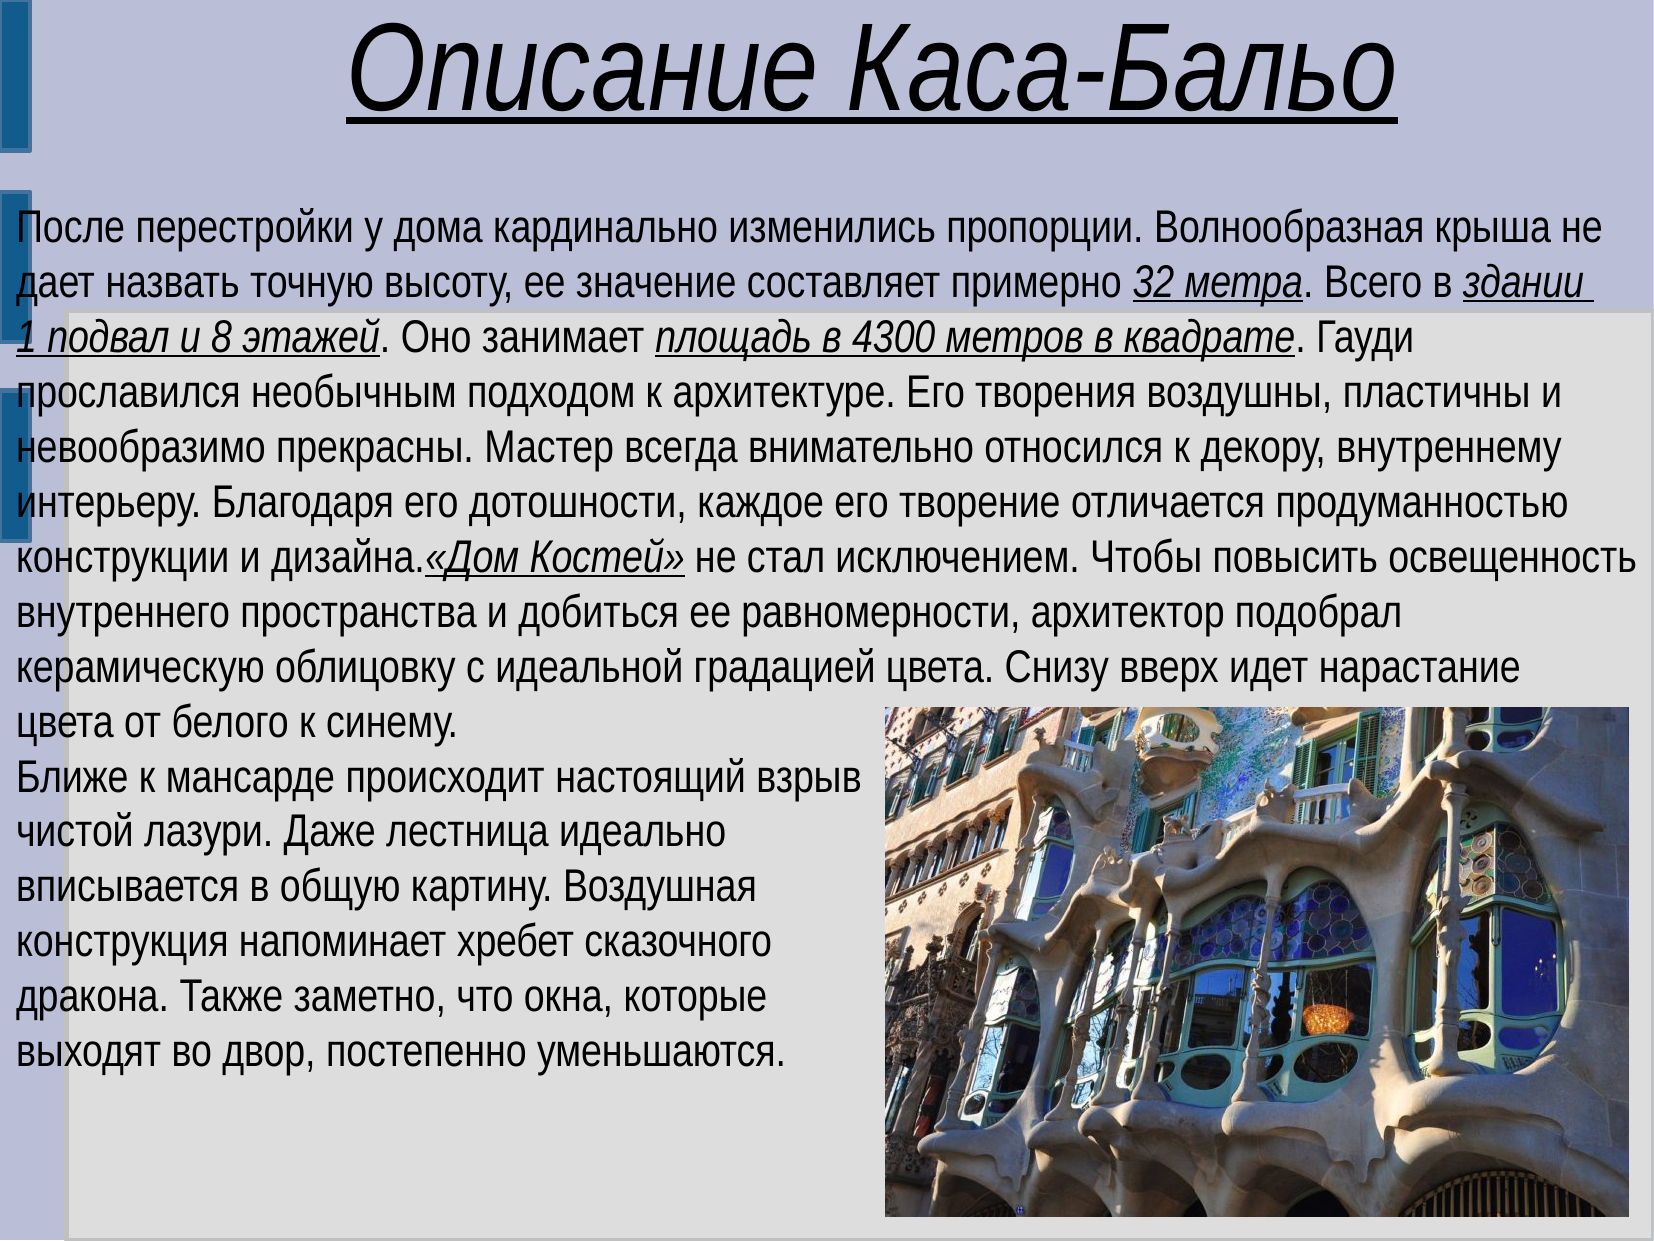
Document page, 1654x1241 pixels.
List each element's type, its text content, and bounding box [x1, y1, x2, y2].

text_box Описание Каса-Бальо [330, 0, 1414, 142]
picture [885, 707, 1629, 1217]
text_box После перестройки у дома кардинально изменились пропорции. Волнообразная крыша не дает назвать точную высоту, ее значение составляет примерно 32 метра. Всего в здании 1 подвал и 8 этажей. Оно занимает площадь в 4300 метров в квадрате. Гауди прославился необычным подходом к архитектуре. Его творения воздушны, пластичны и невообразимо прекрасны. Мастер всегда внимательно относился к декору, внутреннему интерьеру. Благодаря его дотошности, каждое его творение отличается продуманностью конструкции и дизайна.«Дом Костей» не стал исключением. Чтобы повысить освещенность внутреннего пространства и добиться ее равномерности, архитектор подобрал керамическую облицовку с идеальной градацией цвета. Снизу вверх идет нарастание цвета от белого к синему. Ближе к мансарде происходит настоящий взрыв чистой лазури. Даже лестница идеально вписывается в общую картину. Воздушная конструкция напоминает хребет сказочного дракона. Также заметно, что окна, которые выходят во двор, постепенно уменьшаются. [1, 188, 1595, 1241]
